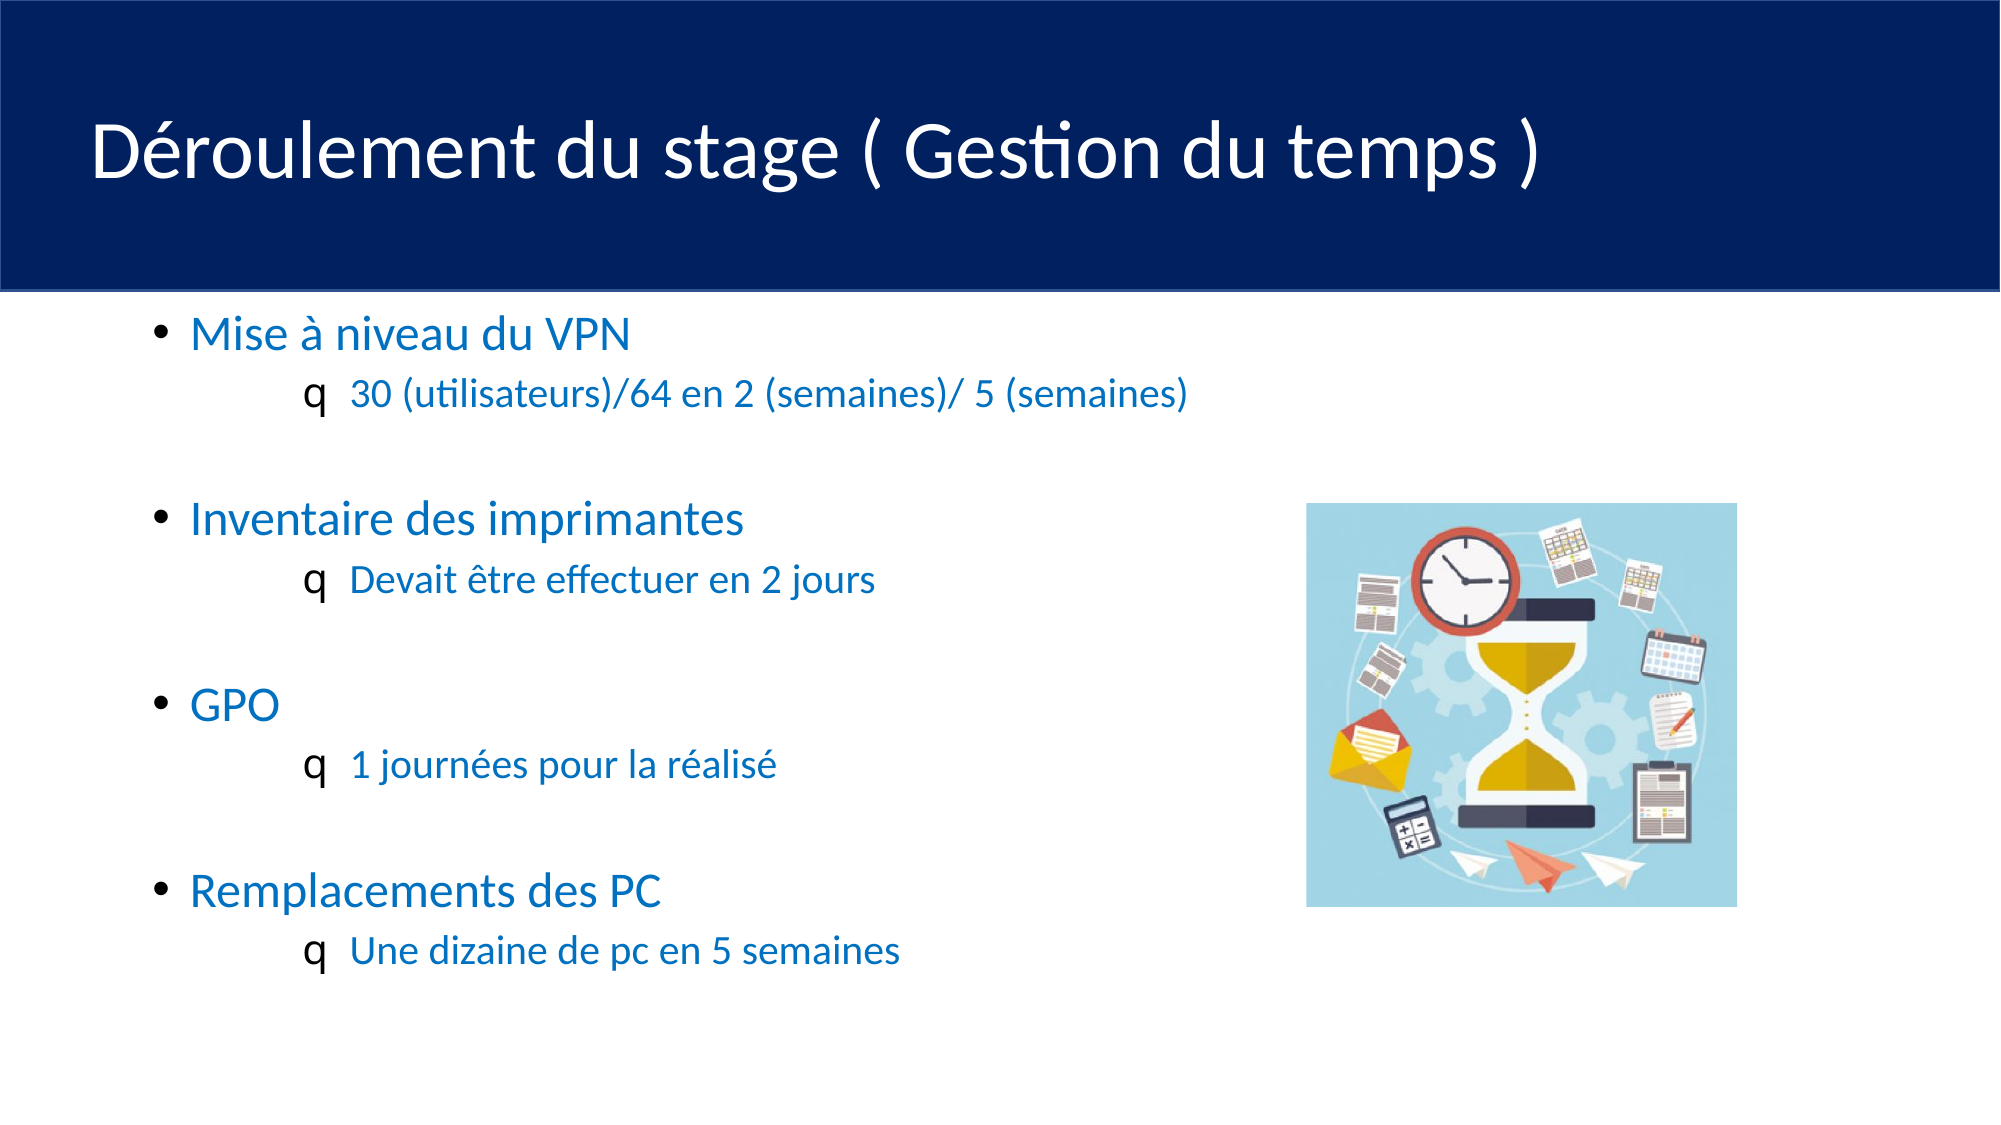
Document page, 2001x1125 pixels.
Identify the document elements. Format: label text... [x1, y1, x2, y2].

picture [1306, 503, 1738, 907]
text_box Déroulement du stage ( Gestion du temps ) [0, 0, 2000, 290]
list Mise à niveau du VPN 30 (utilisateurs)/64 en 2 (semaines)/ 5 (semaines) Inventaire des imprimantes Devait être effectuer en 2 jours GPO 1 journées pour la réalisé Remplacements des PC Une dizaine de pc en 5 semaines [137, 299, 1863, 1014]
